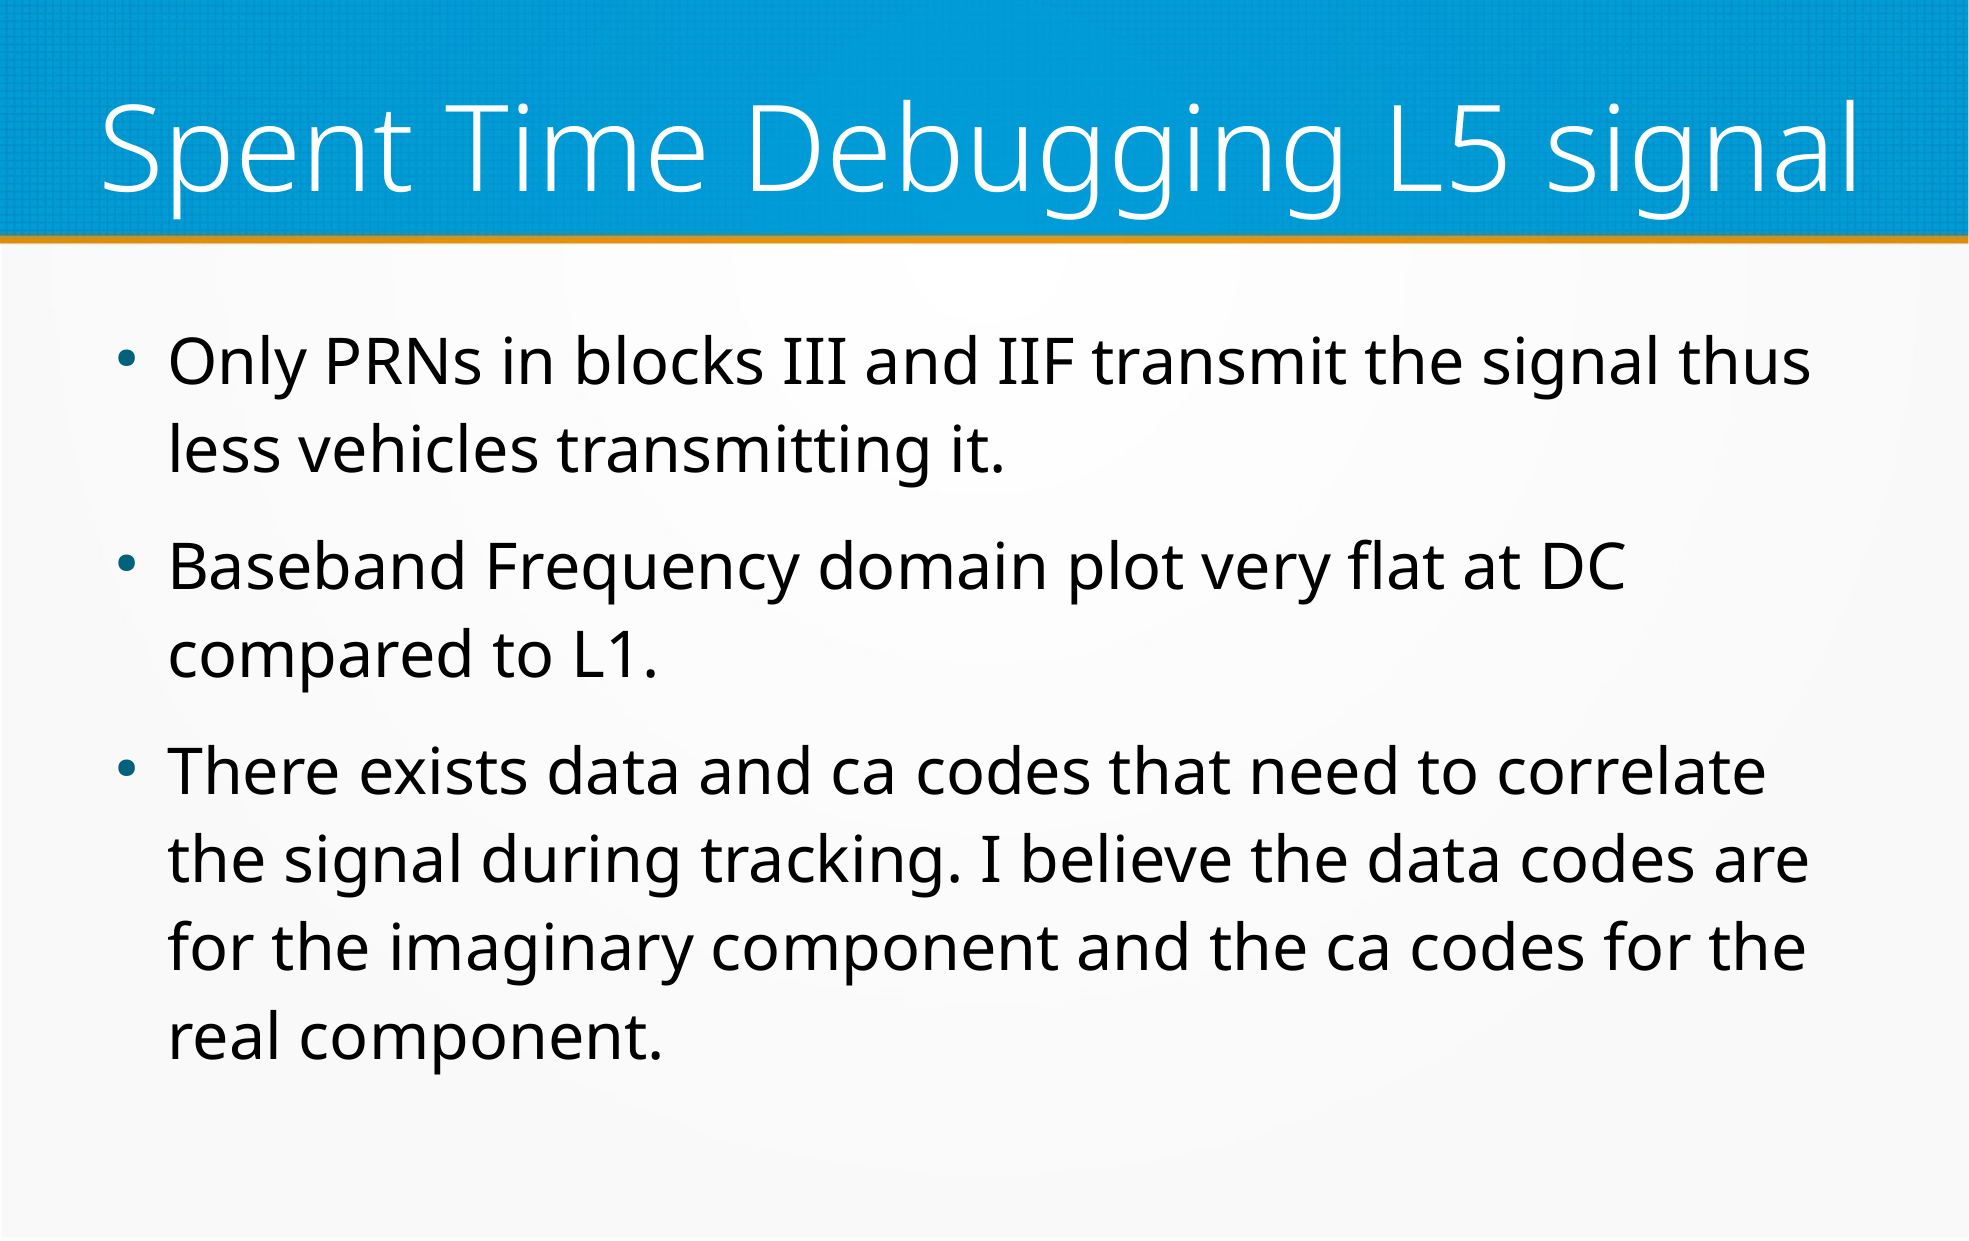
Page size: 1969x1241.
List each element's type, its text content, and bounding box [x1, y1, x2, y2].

list Only PRNs in blocks III and IIF transmit the signal thus less vehicles transmitting it. Baseband Frequency domain plot very flat at DC compared to L1. There exists data and ca codes that need to correlate the signal during tracking. I believe the data codes are for the imaginary component and the ca codes for the real component. [98, 315, 1861, 1081]
picture [0, 233, 1969, 1241]
title Spent Time Debugging L5 signal [98, 19, 1870, 227]
